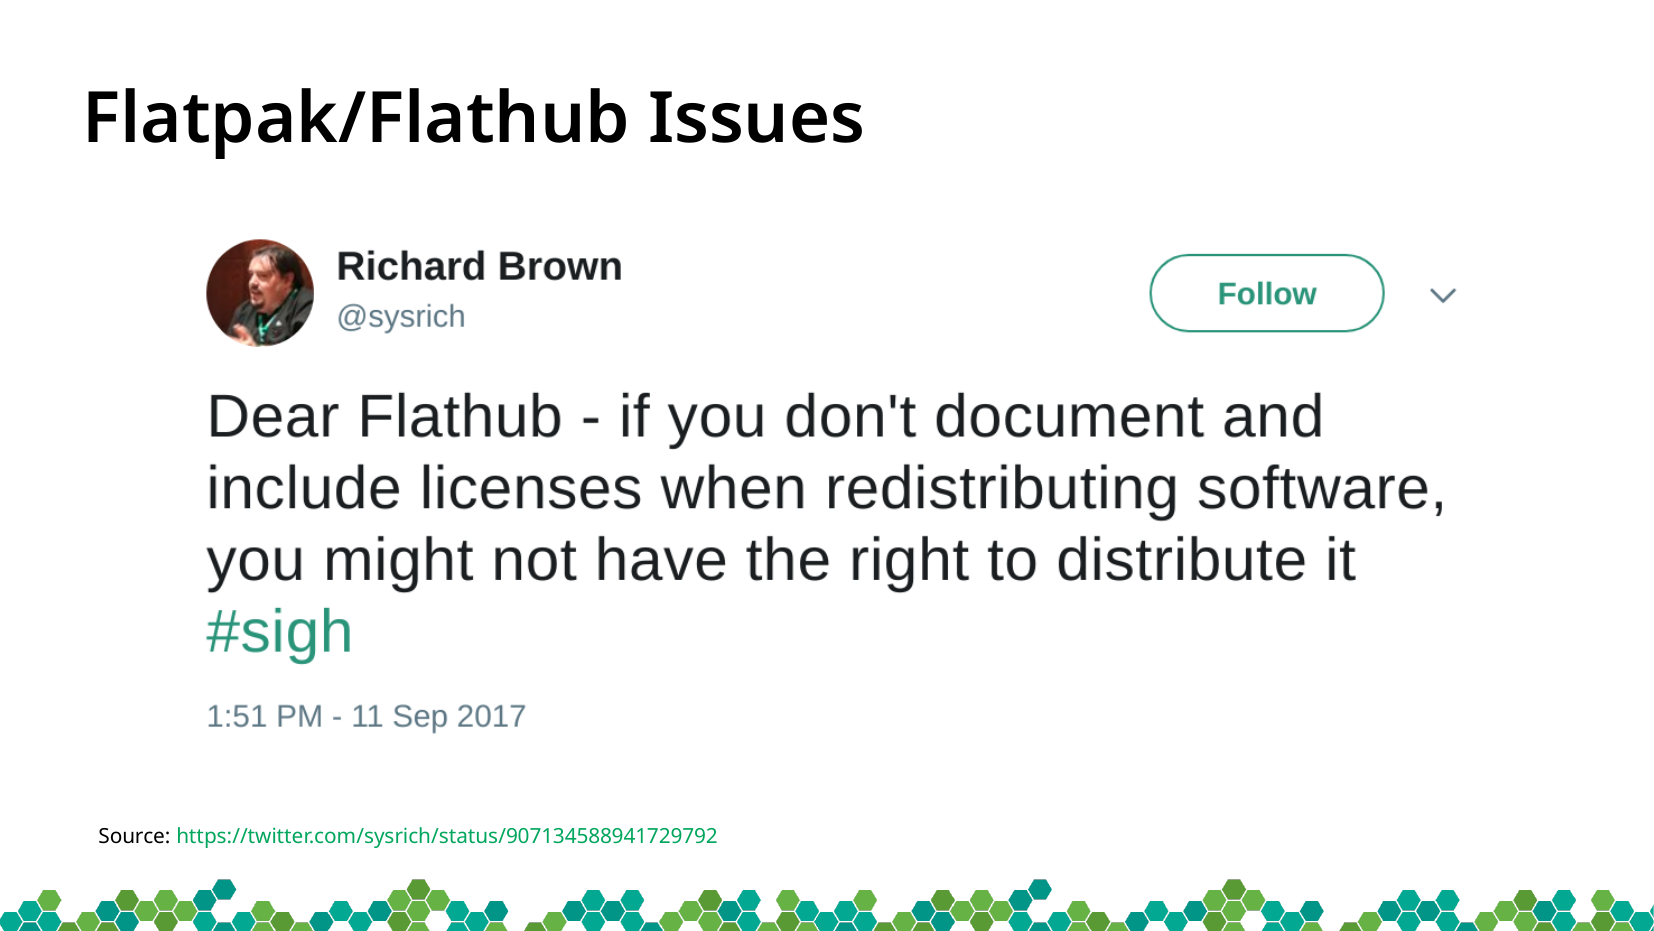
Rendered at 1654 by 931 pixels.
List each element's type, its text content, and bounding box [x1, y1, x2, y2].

picture [165, 217, 1489, 758]
picture [0, 871, 1654, 931]
title Flatpak/Flathub Issues [82, 37, 1571, 193]
text_box Source: https://twitter.com/sysrich/status/907134588941729792 [83, 809, 1202, 862]
